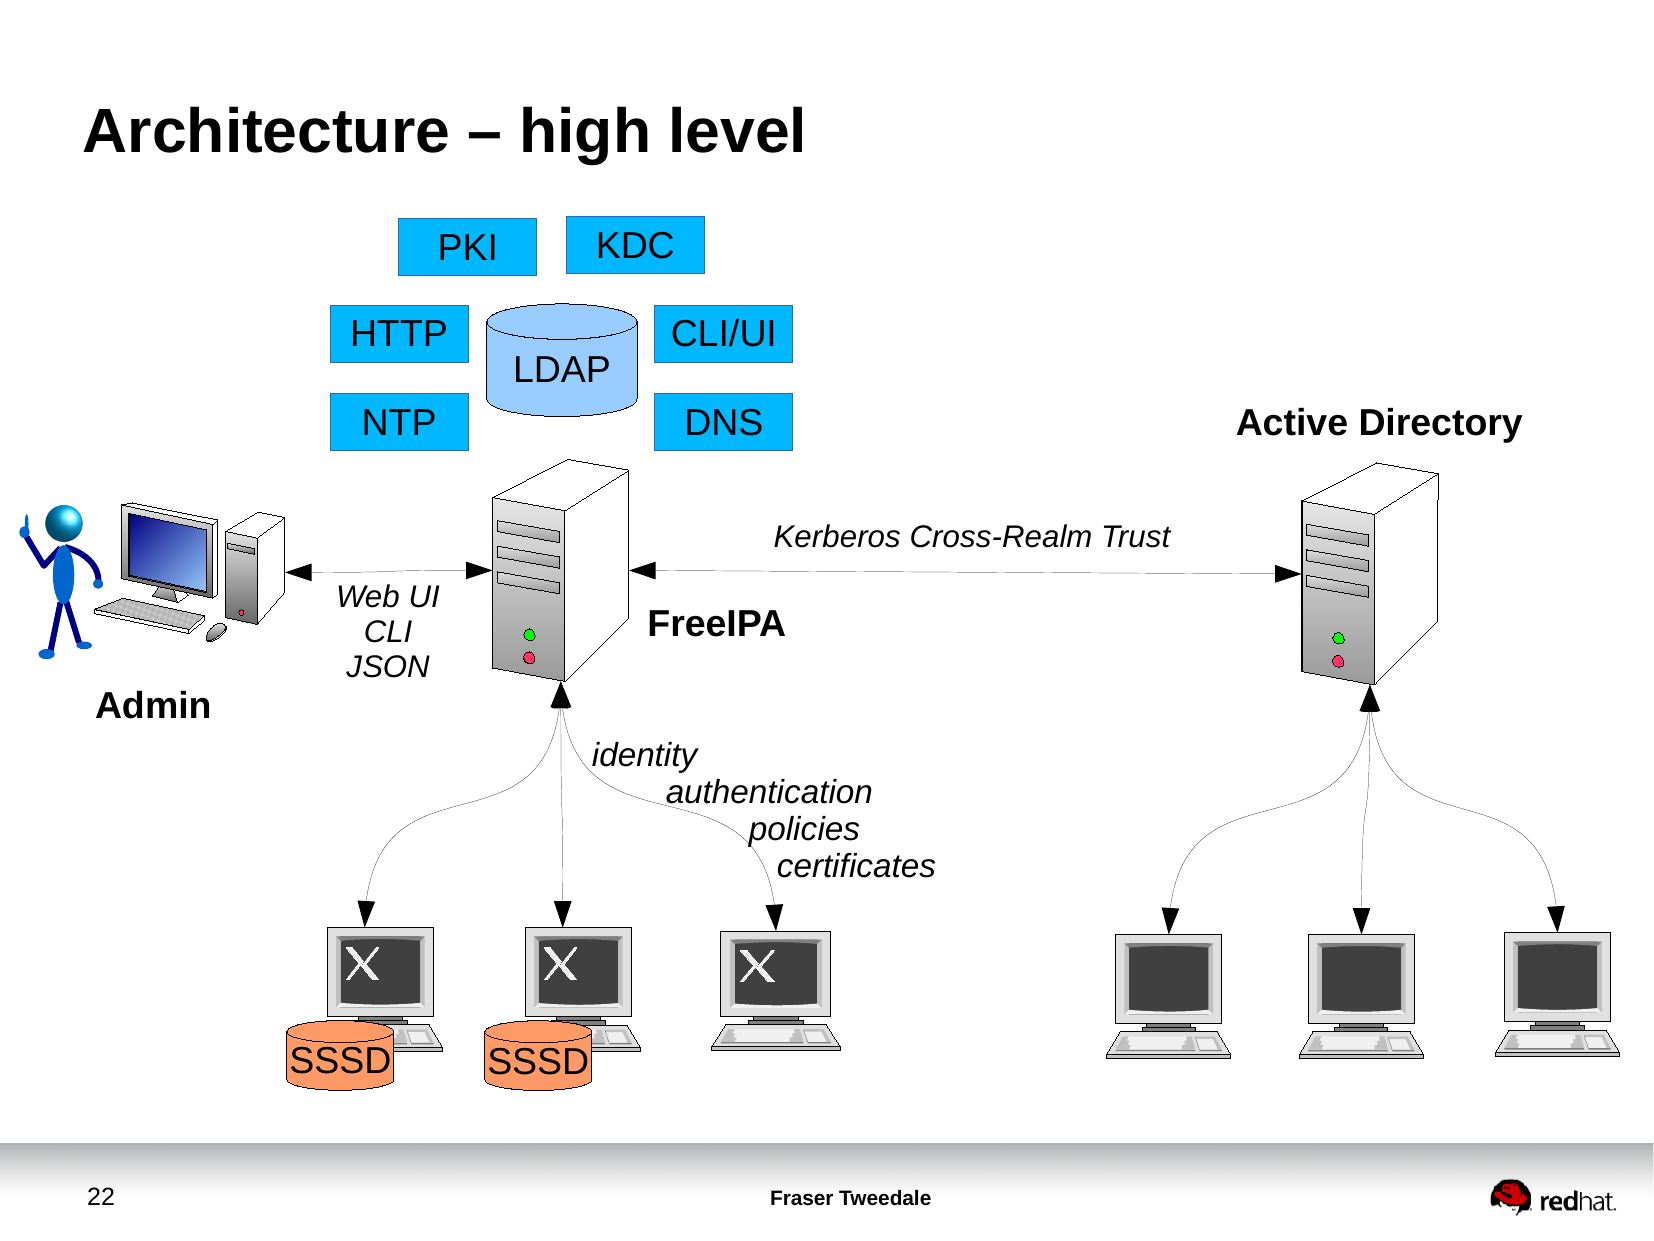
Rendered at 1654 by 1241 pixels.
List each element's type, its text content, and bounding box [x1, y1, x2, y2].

text_box identity authentication policies certificates [577, 756, 771, 892]
text_box [1106, 934, 1231, 1059]
text_box [1495, 932, 1620, 1057]
text_box [225, 531, 258, 625]
text_box [38, 648, 55, 660]
text_box [52, 545, 75, 605]
text_box [327, 927, 443, 1052]
text_box [1299, 934, 1424, 1059]
text_box [121, 505, 213, 603]
text_box [19, 514, 30, 539]
text_box Active Directory [1221, 394, 1537, 451]
text_box Kerberos Cross-Realm Trust [751, 511, 1193, 569]
text_box Web UI CLI JSON [303, 572, 473, 692]
text_box HTTP [330, 305, 469, 363]
text_box Admin [80, 677, 244, 757]
text_box LDAP [486, 303, 638, 417]
text_box KDC [566, 216, 705, 274]
text_box [711, 931, 841, 1051]
text_box [206, 623, 226, 641]
text_box SSSD [484, 1020, 592, 1091]
text_box NTP [330, 393, 469, 451]
picture [0, 1143, 1654, 1241]
text_box [492, 497, 565, 682]
text_box SSSD [286, 1020, 394, 1091]
text_box [1301, 501, 1375, 685]
text_box DNS [654, 393, 793, 451]
text_box CLI/UI [654, 305, 793, 363]
text_box [525, 927, 641, 1052]
text_box [93, 579, 104, 589]
text_box [94, 598, 205, 630]
text_box identity authentication policies certificates [577, 728, 1002, 892]
text_box PKI [398, 218, 537, 276]
text_box [76, 641, 93, 650]
title Architecture – high level [82, 37, 1571, 226]
text_box FreeIPA [632, 595, 800, 653]
